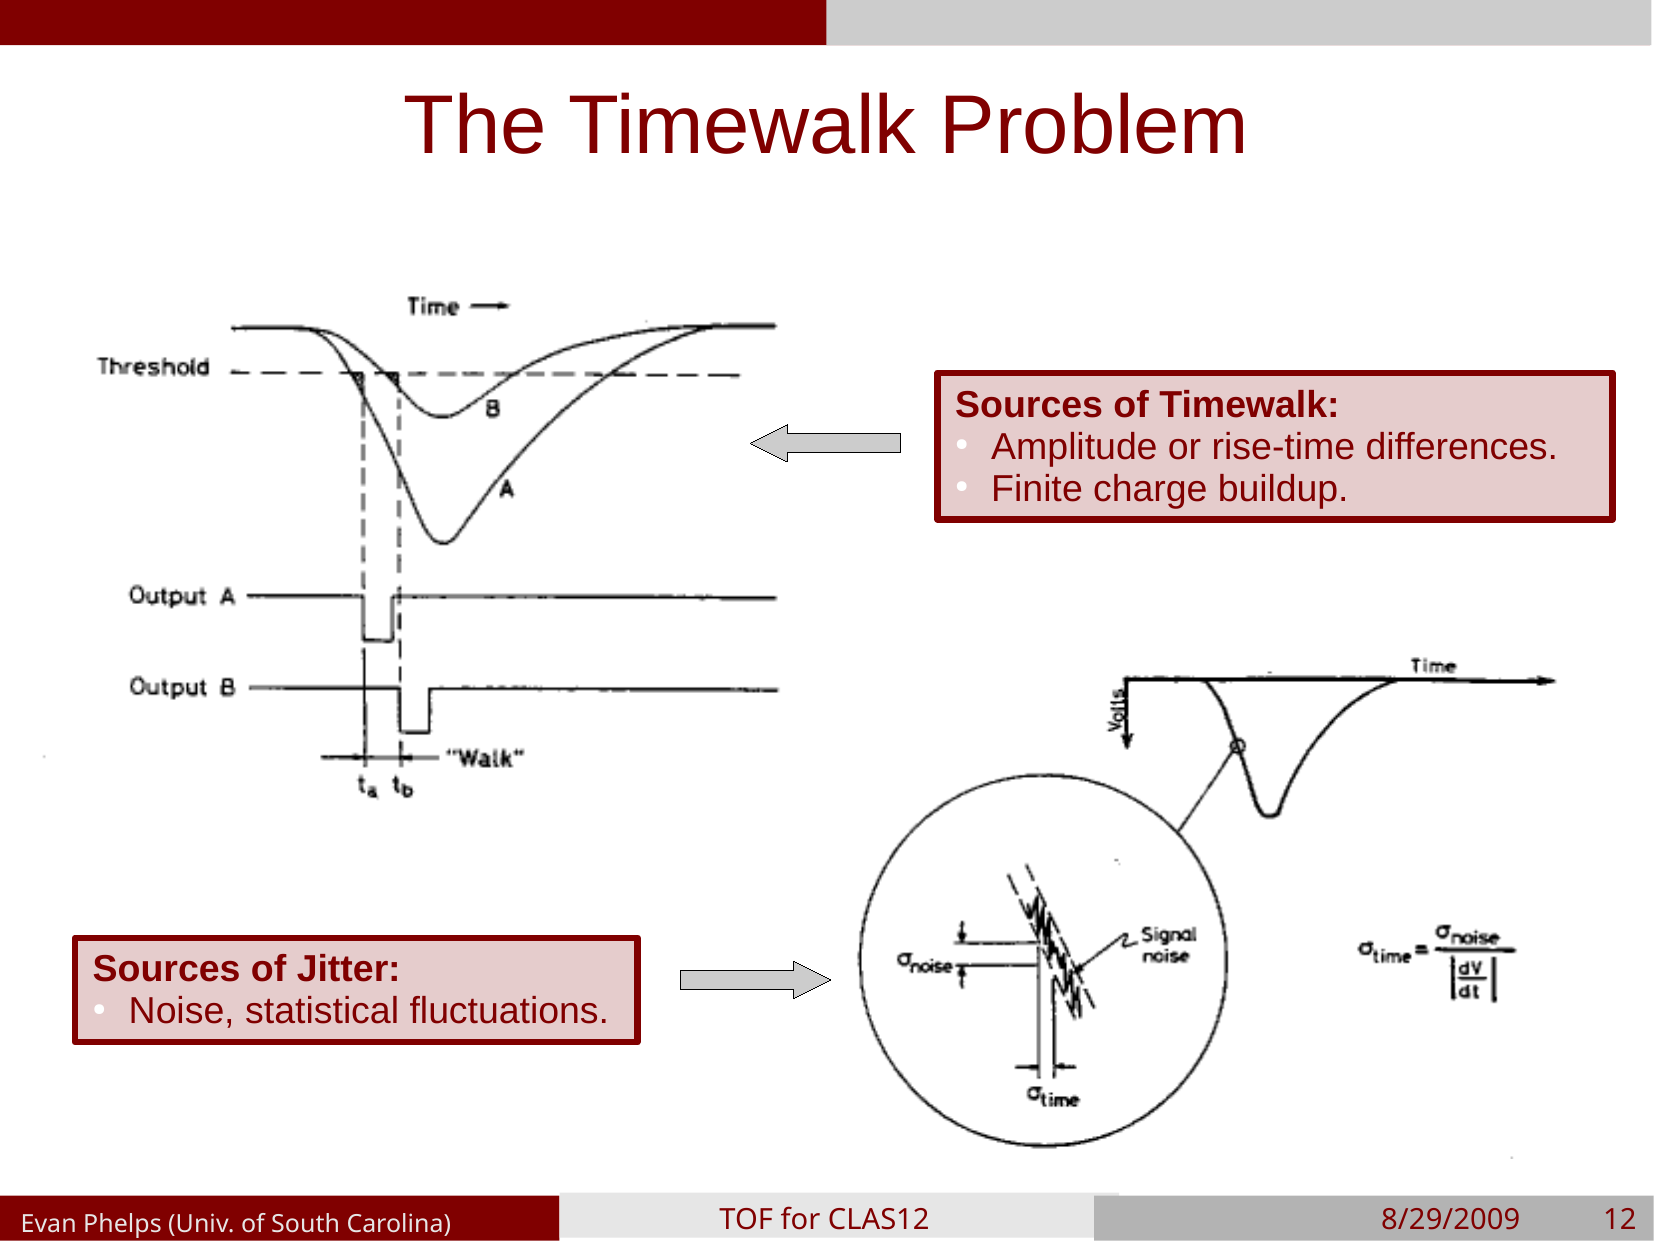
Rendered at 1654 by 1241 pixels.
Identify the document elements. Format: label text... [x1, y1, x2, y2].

title The Timewalk Problem [82, 62, 1571, 187]
text_box Sources of Timewalk: Amplitude or rise-time differences. Finite charge buildup. [937, 372, 1613, 520]
text_box Sources of Jitter: Noise, statistical fluctuations. [75, 937, 638, 1043]
text_box [750, 424, 901, 462]
text_box [680, 961, 831, 999]
picture [37, 253, 1587, 1159]
